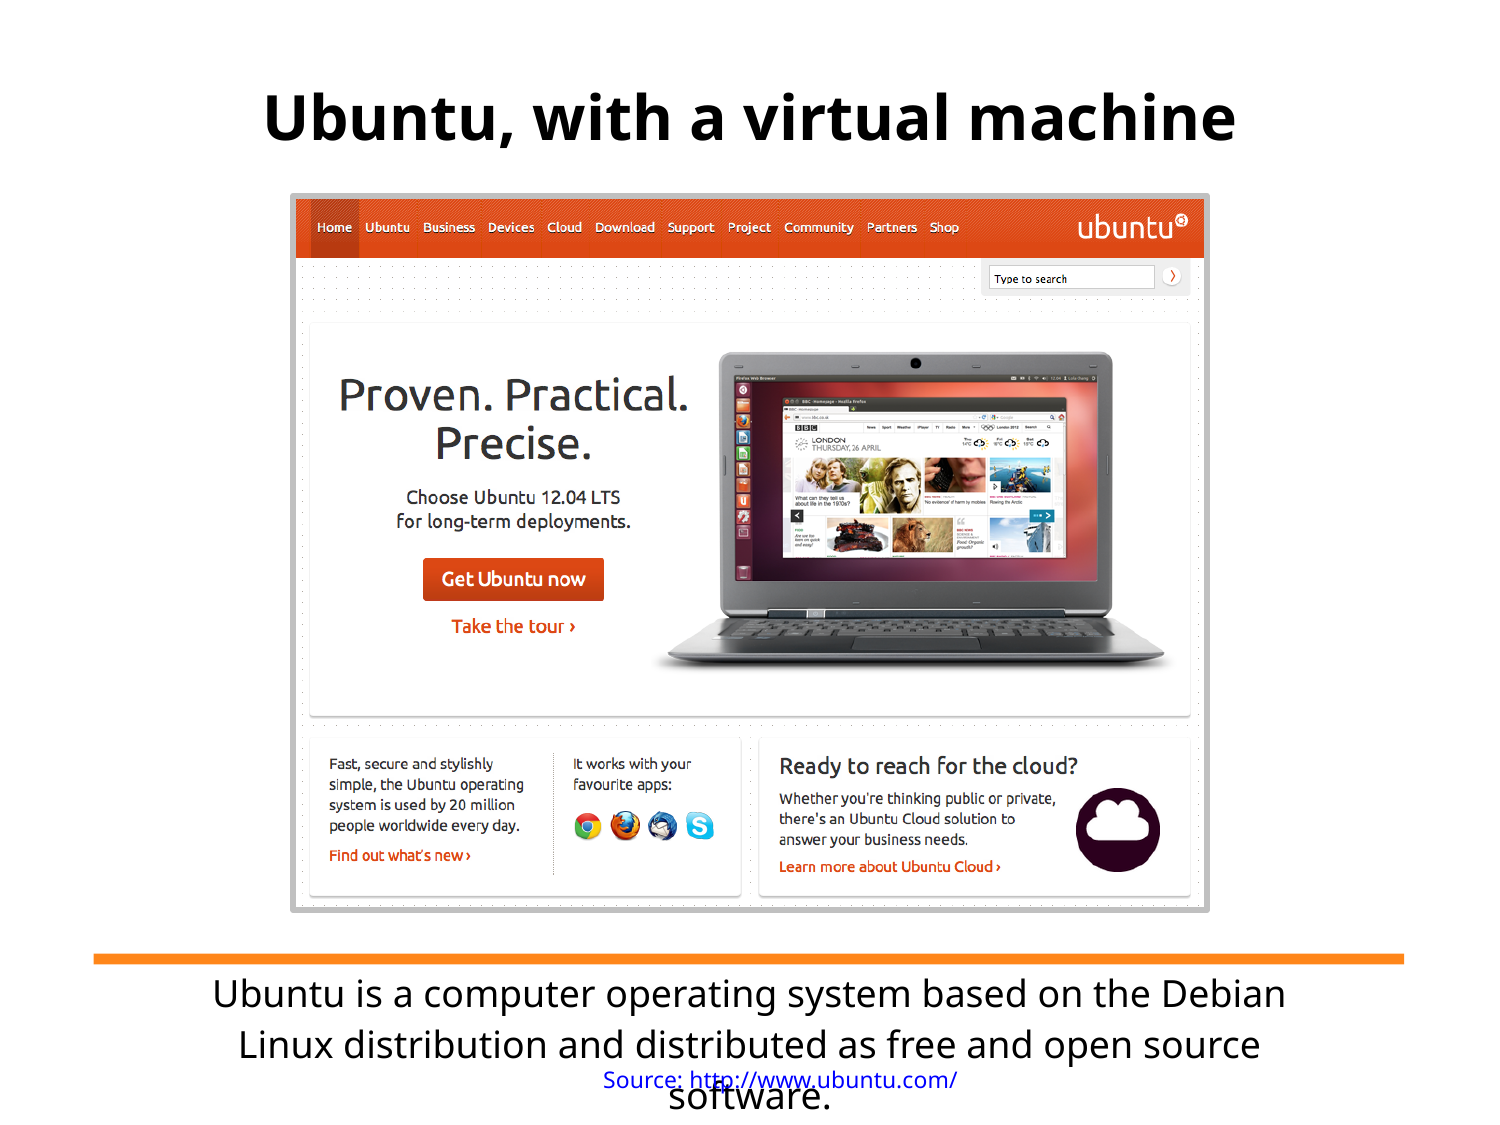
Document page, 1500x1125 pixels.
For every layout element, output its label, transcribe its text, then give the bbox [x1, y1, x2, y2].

text_box Source: http://www.ubuntu.com/ [588, 1056, 912, 1098]
text_box Ubuntu is a computer operating system based on the Debian Linux distribution and distributed as free and open source software. [191, 960, 1309, 1064]
picture [0, 0, 1500, 1125]
title Ubuntu, with a virtual machine [75, 44, 1426, 188]
